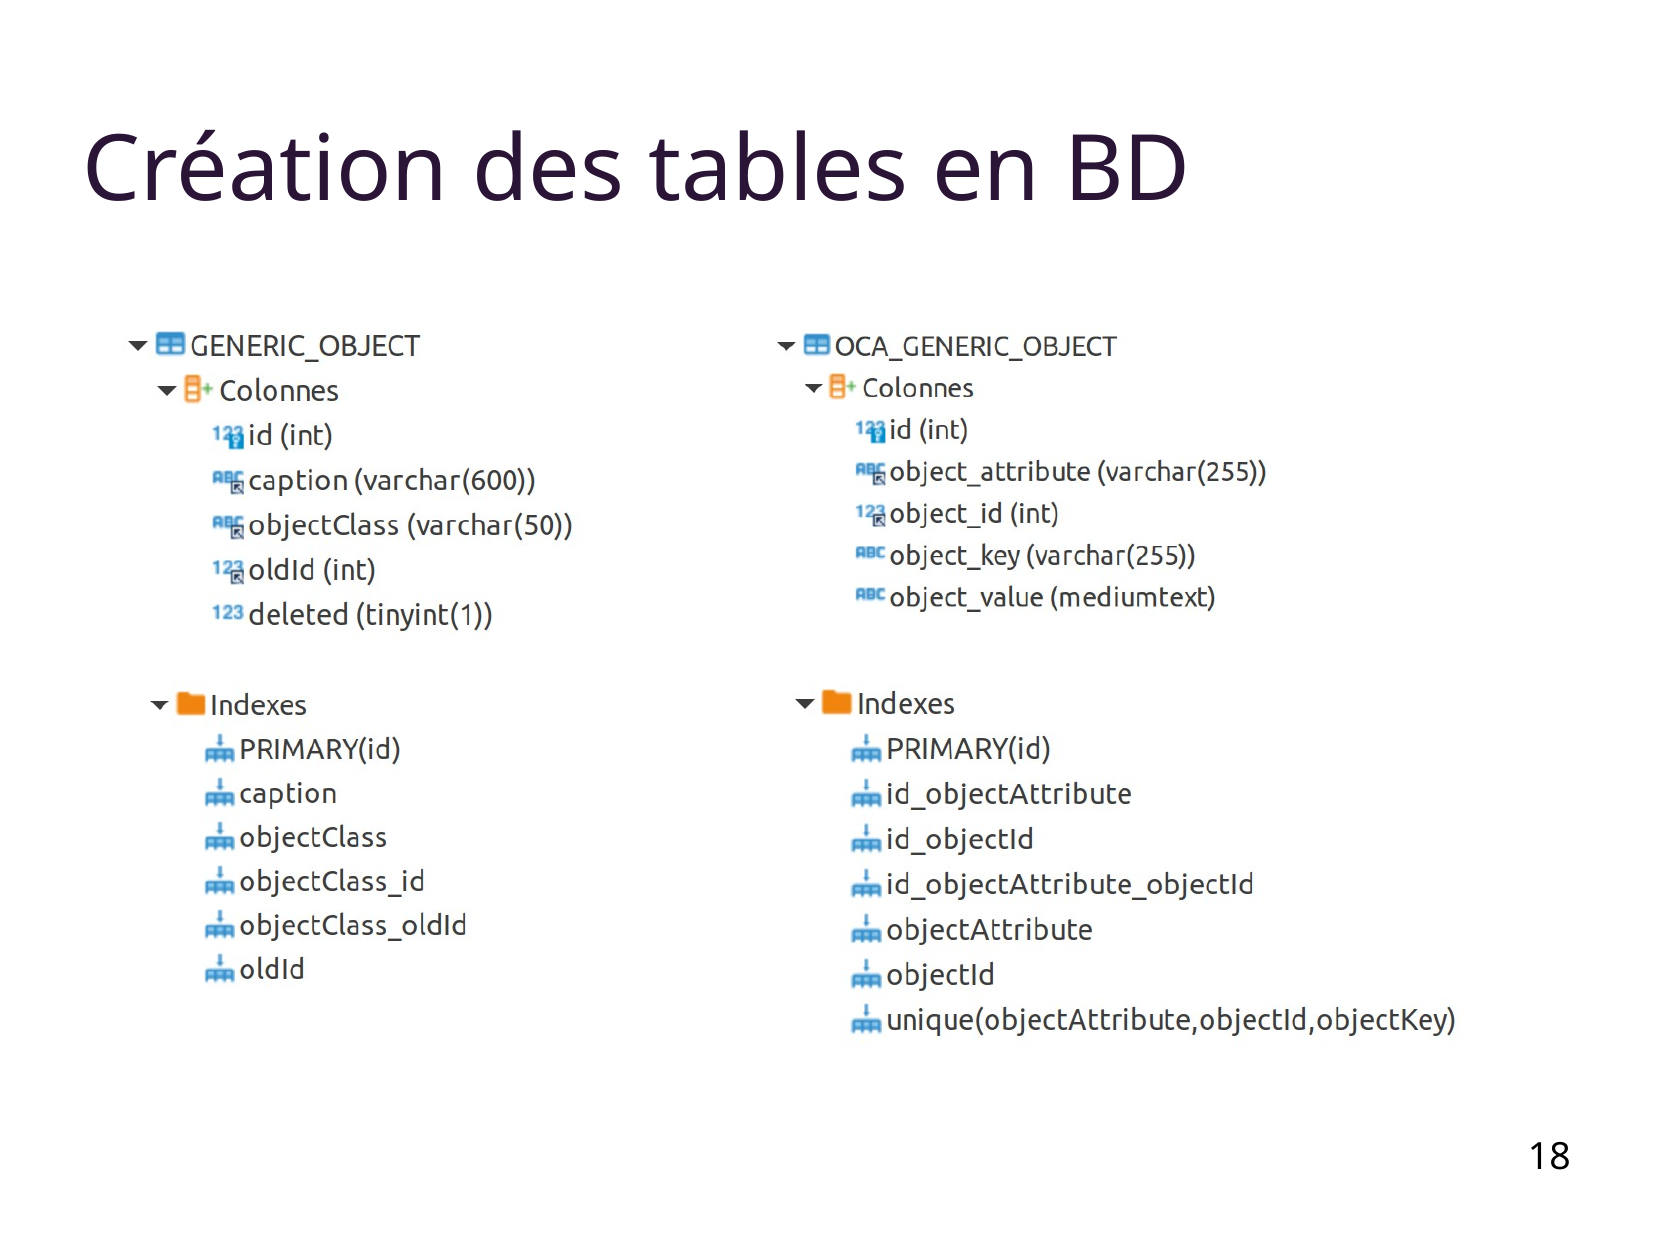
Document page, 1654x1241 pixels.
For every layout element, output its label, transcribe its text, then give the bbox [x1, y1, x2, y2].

title Création des tables en BD [82, 102, 1571, 310]
picture [779, 684, 1466, 1046]
picture [115, 327, 626, 638]
picture [765, 327, 1288, 616]
picture [141, 680, 508, 993]
